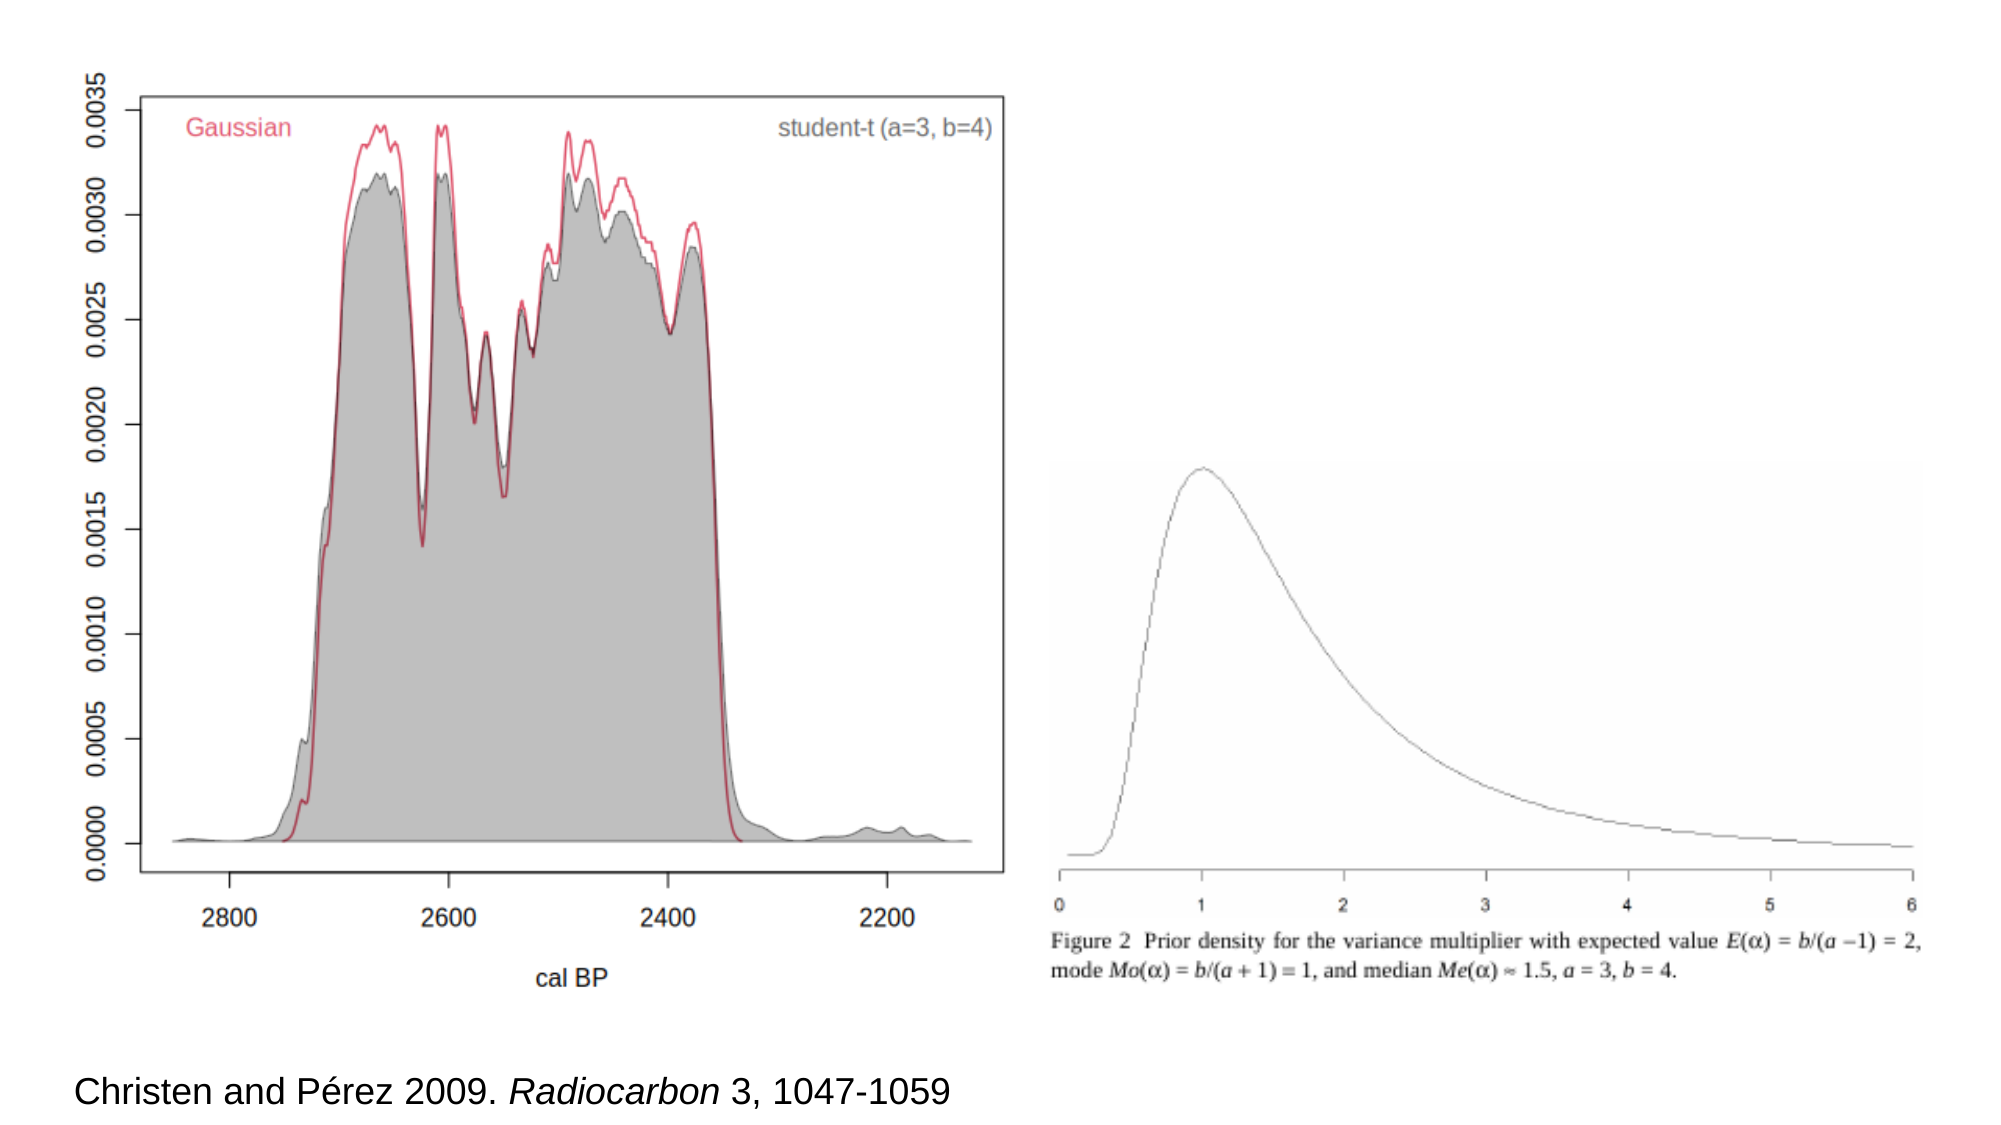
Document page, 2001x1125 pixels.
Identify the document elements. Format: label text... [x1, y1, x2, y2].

text_box Christen and Pérez 2009. Radiocarbon 3, 1047-1059 [59, 1062, 966, 1120]
picture [57, 58, 2000, 1001]
